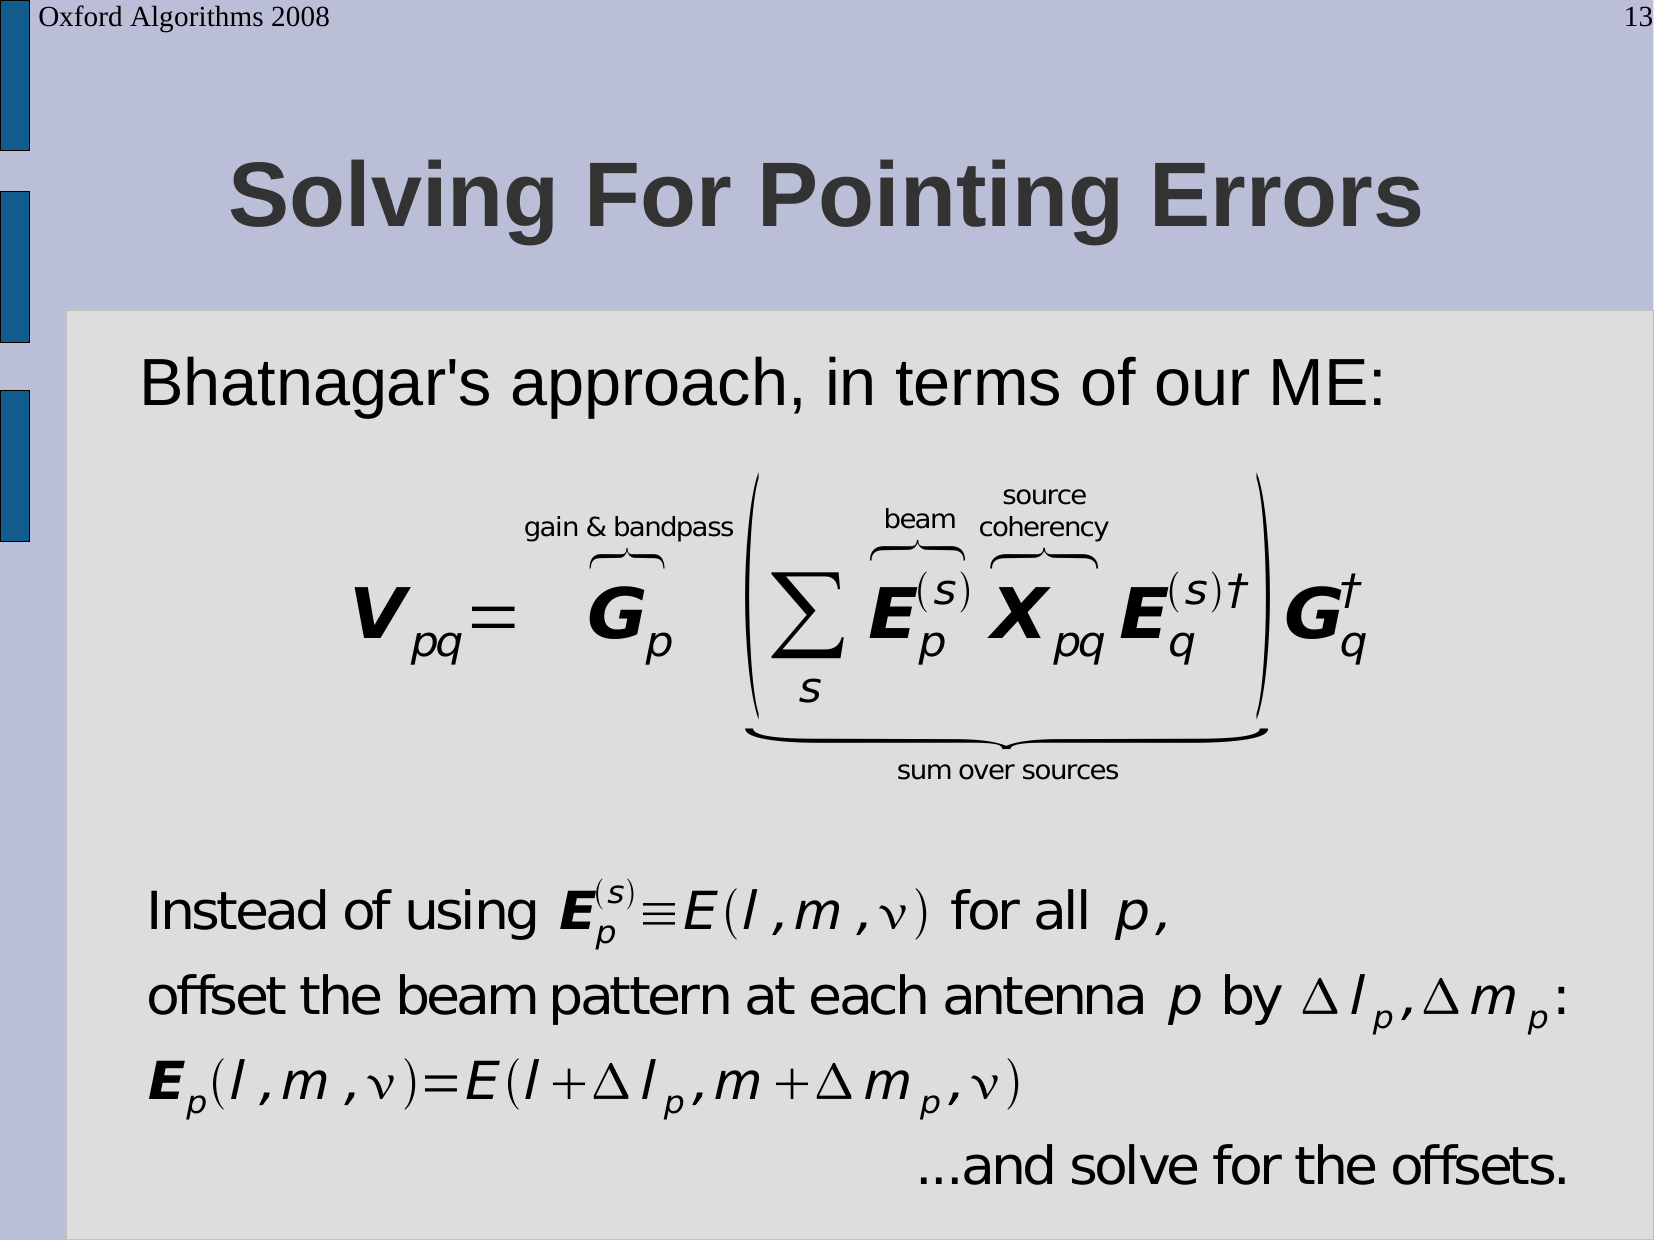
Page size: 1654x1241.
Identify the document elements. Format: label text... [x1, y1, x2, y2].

list Bhatnagar's approach, in terms of our ME: [121, 344, 1534, 1127]
title Solving For Pointing Errors [121, 91, 1534, 299]
chart [139, 468, 1576, 1201]
